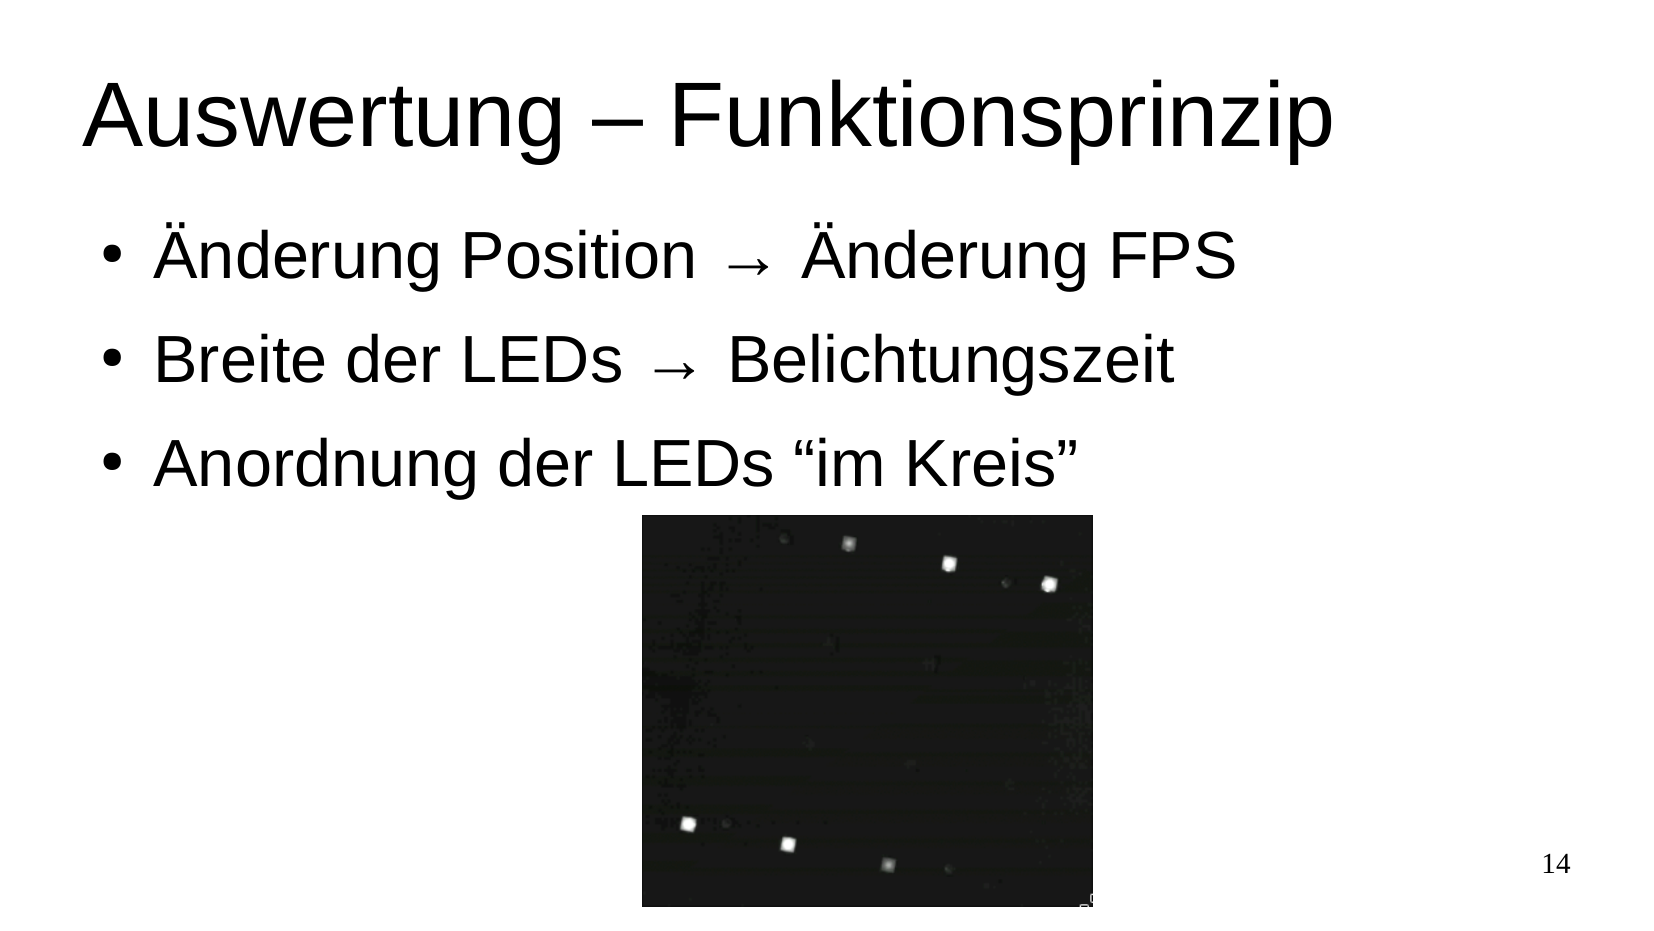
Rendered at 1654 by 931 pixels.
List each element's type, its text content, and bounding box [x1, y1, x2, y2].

picture [642, 515, 1093, 907]
title Auswertung – Funktionsprinzip [82, 37, 1571, 193]
list Änderung Position → Änderung FPS Breite der LEDs → Belichtungszeit Anordnung der LEDs “im Kreis” [82, 217, 1571, 758]
